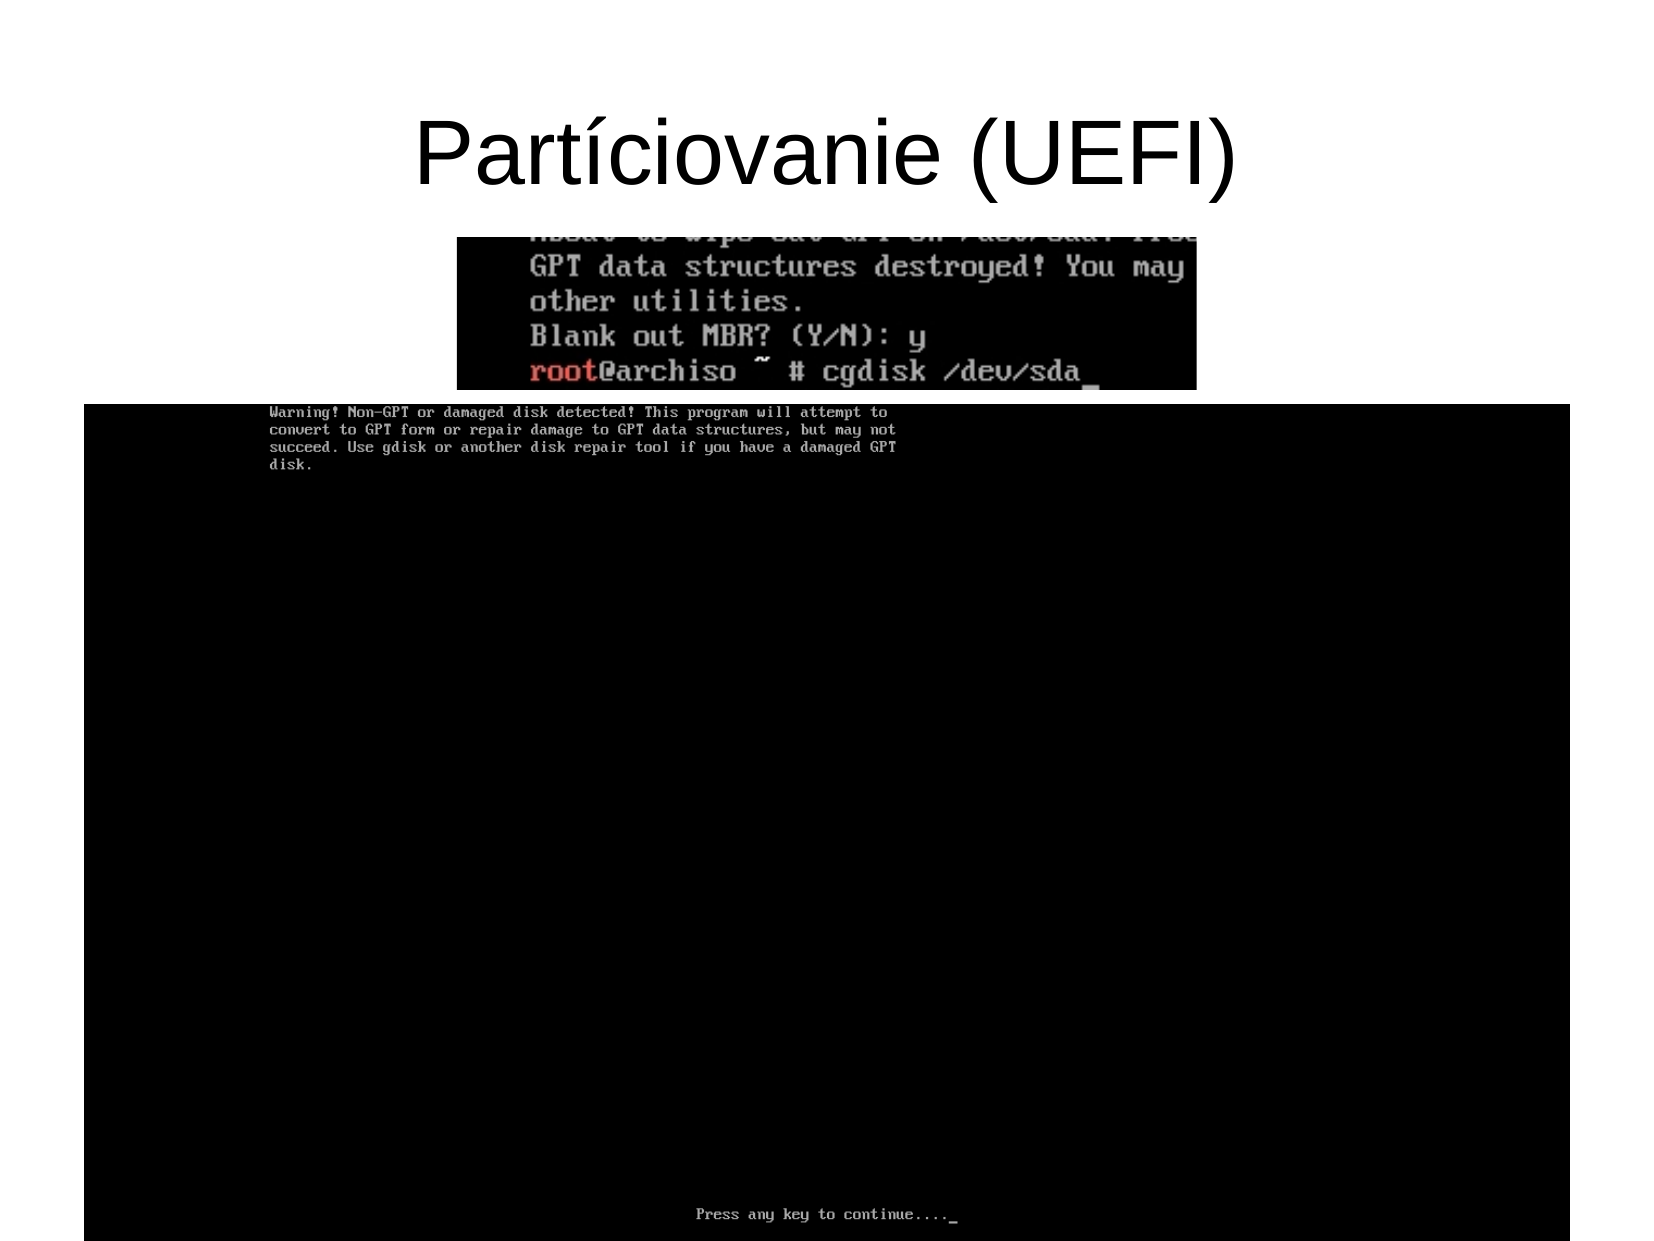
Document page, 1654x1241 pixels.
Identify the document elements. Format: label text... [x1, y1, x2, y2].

title Partíciovanie (UEFI) [82, 49, 1571, 257]
picture [456, 237, 1197, 391]
picture [84, 404, 1570, 1241]
